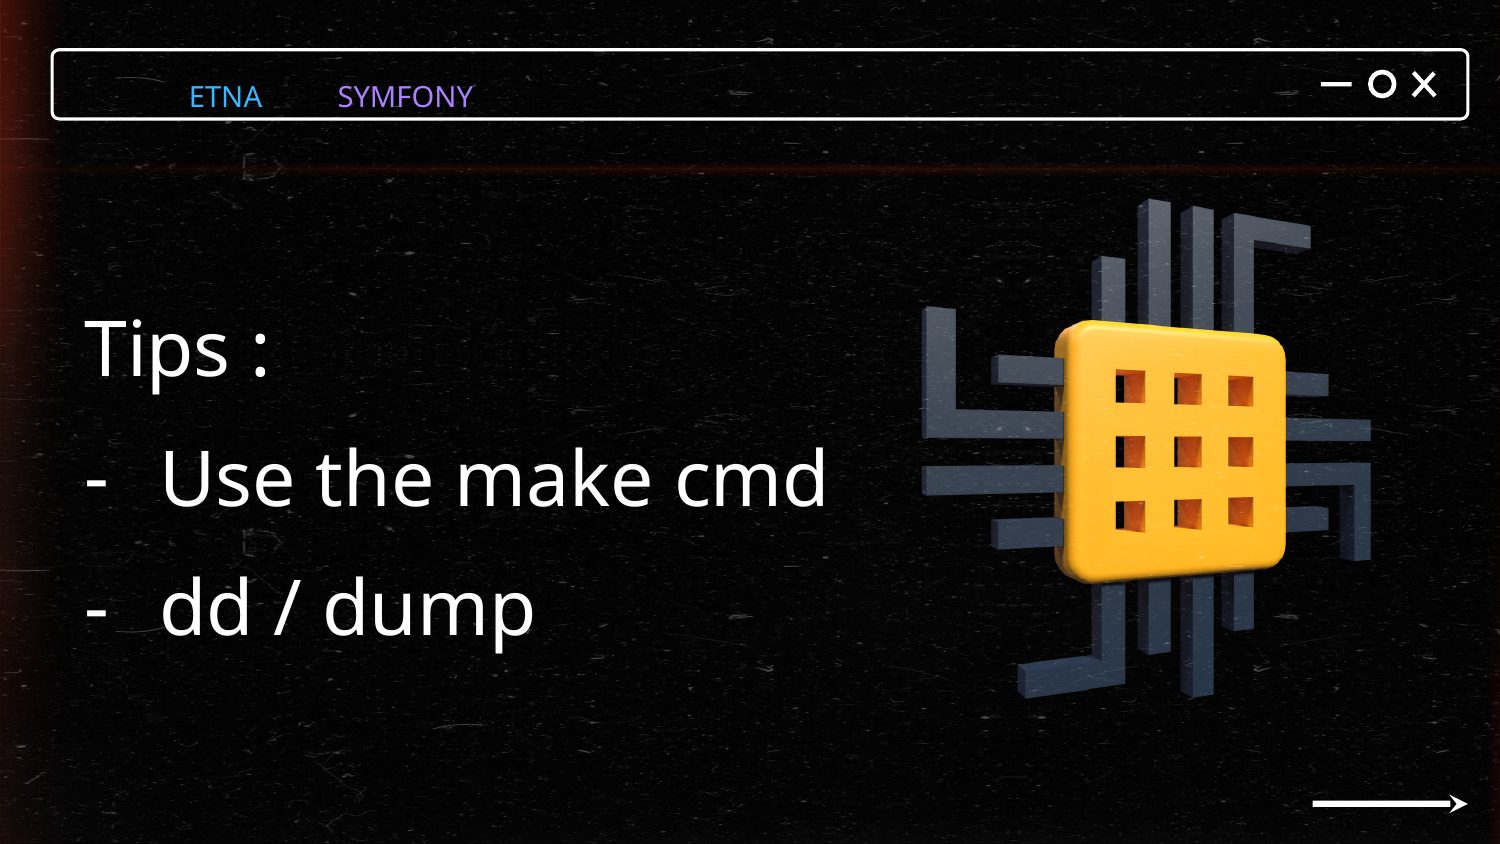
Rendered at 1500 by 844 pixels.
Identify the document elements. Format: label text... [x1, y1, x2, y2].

text_box [0, 0, 1500, 844]
text_box ETNA SYMFONY [86, 64, 577, 114]
text_box Tips : Use the make cmd dd / dump [84, 262, 973, 781]
